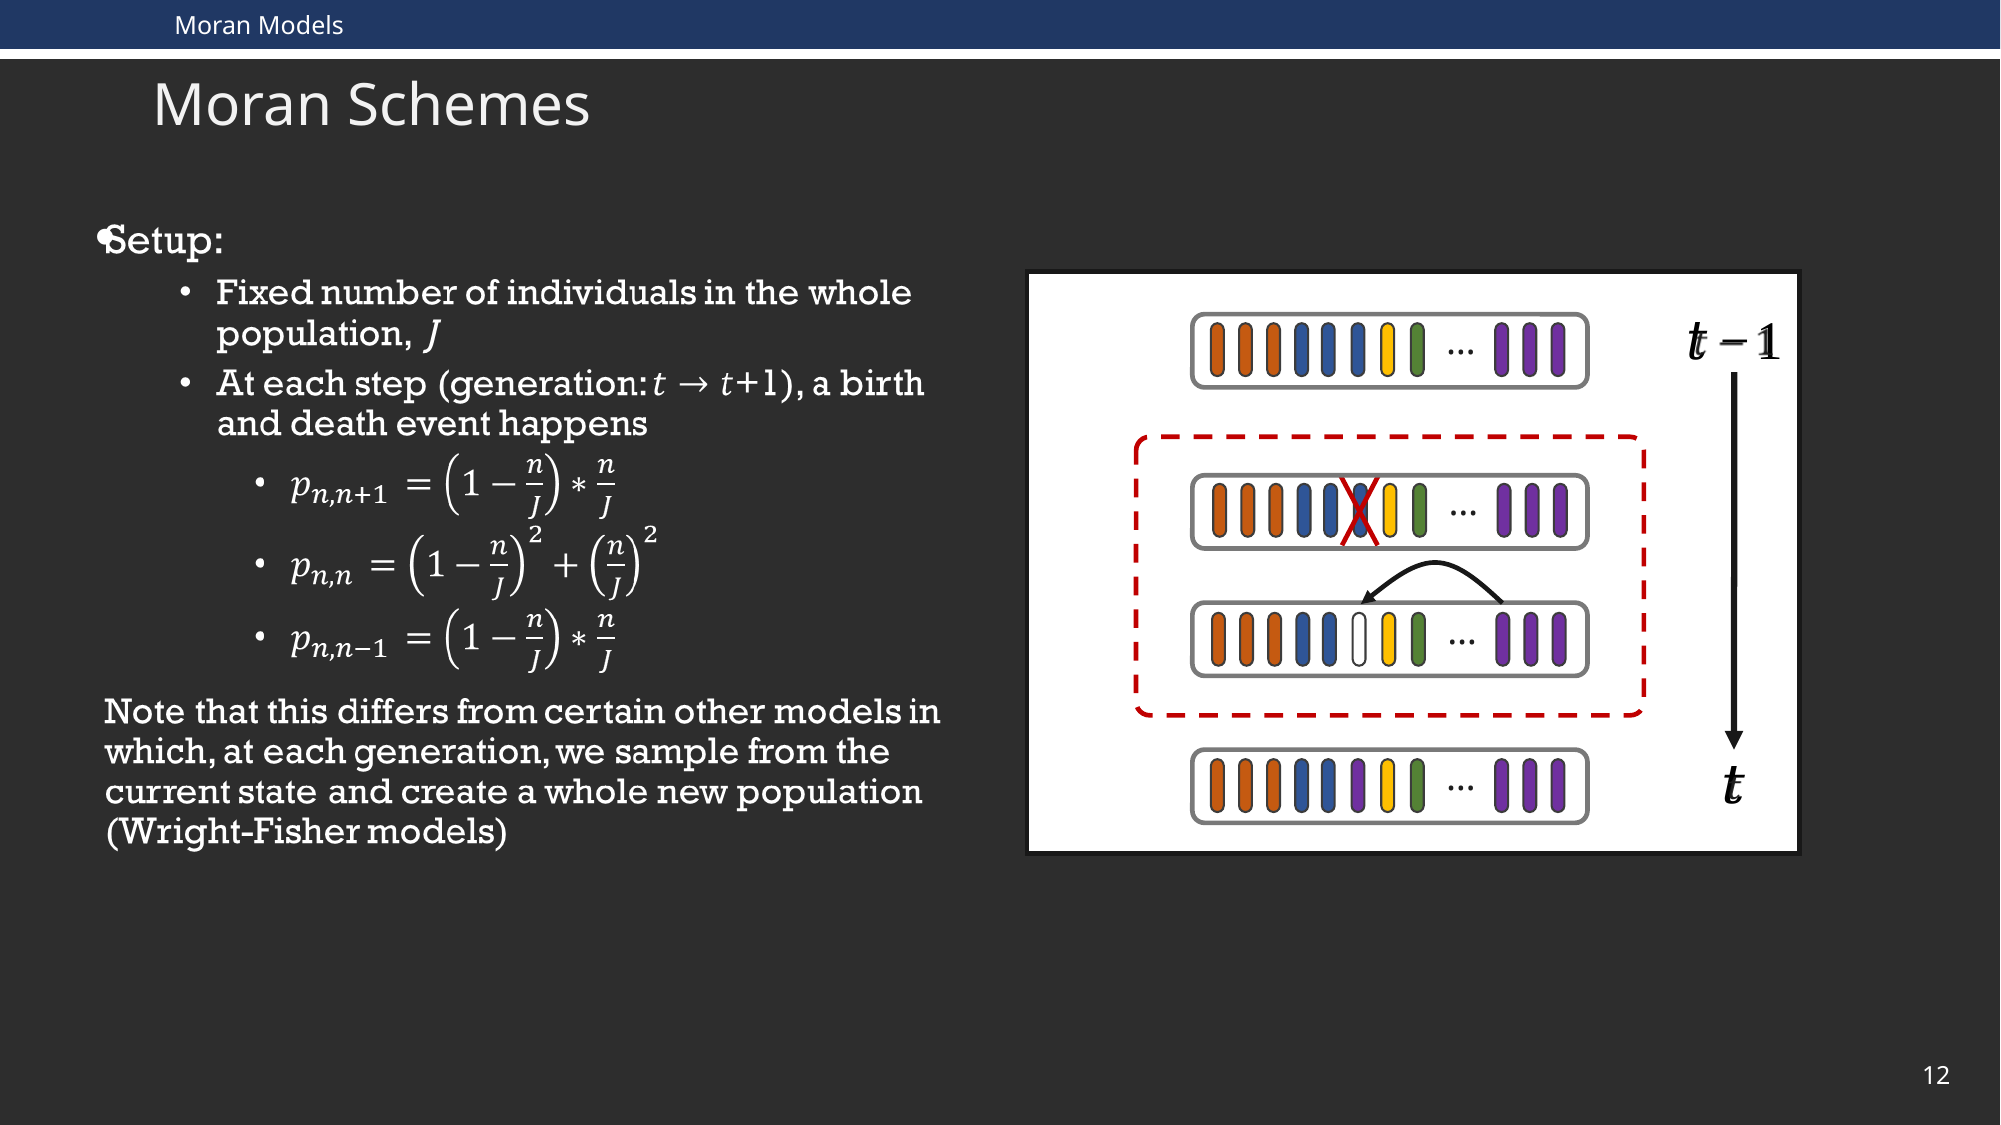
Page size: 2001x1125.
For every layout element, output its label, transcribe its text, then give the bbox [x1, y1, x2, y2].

slide_number <number> [1515, 1046, 1966, 1107]
list [79, 200, 1004, 1037]
text_box … [1433, 478, 1494, 531]
text_box … [1431, 752, 1491, 806]
footer Moran Models [0, 0, 519, 51]
text_box … [1432, 605, 1492, 660]
title Moran Schemes [137, 59, 1863, 169]
text_box [1027, 271, 1800, 854]
text_box … [1431, 317, 1491, 370]
